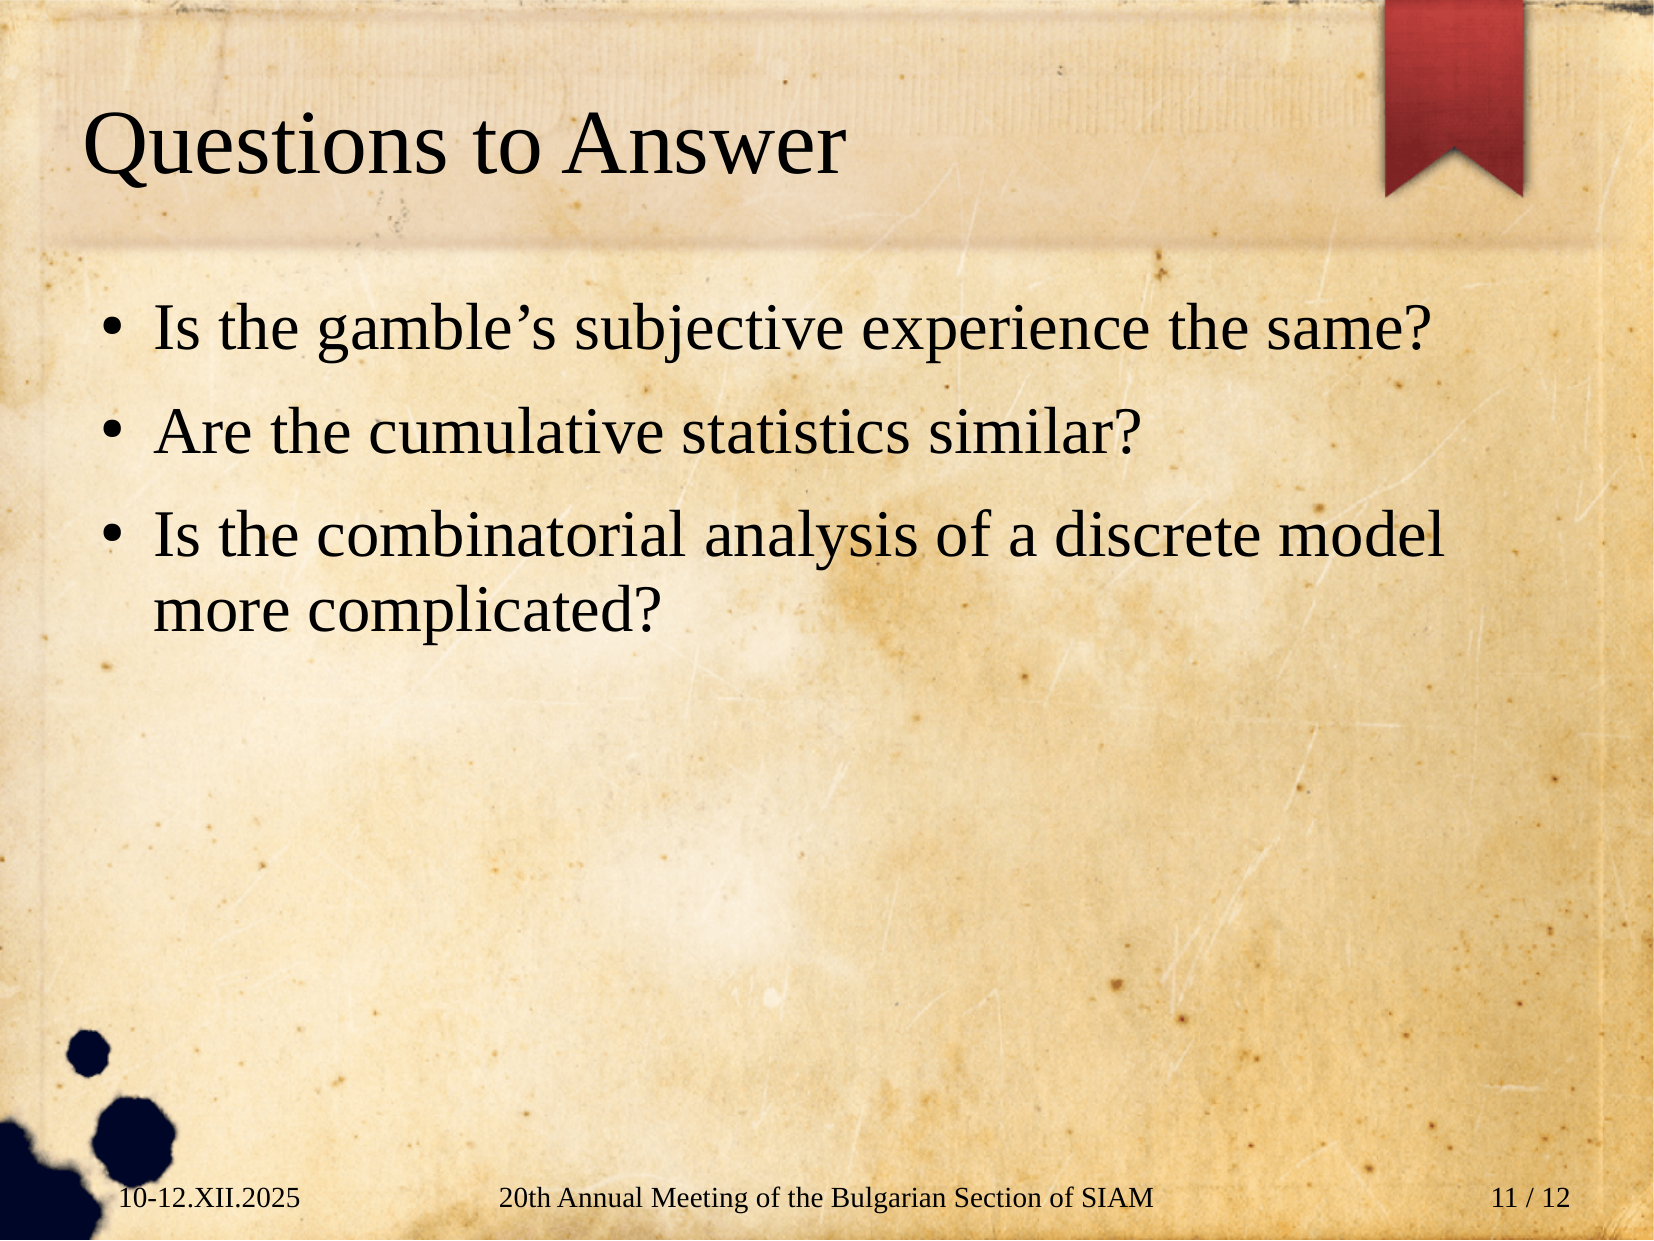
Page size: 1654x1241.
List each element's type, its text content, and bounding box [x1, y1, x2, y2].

picture [0, 0, 1654, 1240]
title Questions to Answer [82, 49, 1347, 237]
list Is the gamble’s subjective experience the same? Are the cumulative statistics similar? Is the combinatorial analysis of a discrete model more complicated? [82, 290, 1571, 1152]
